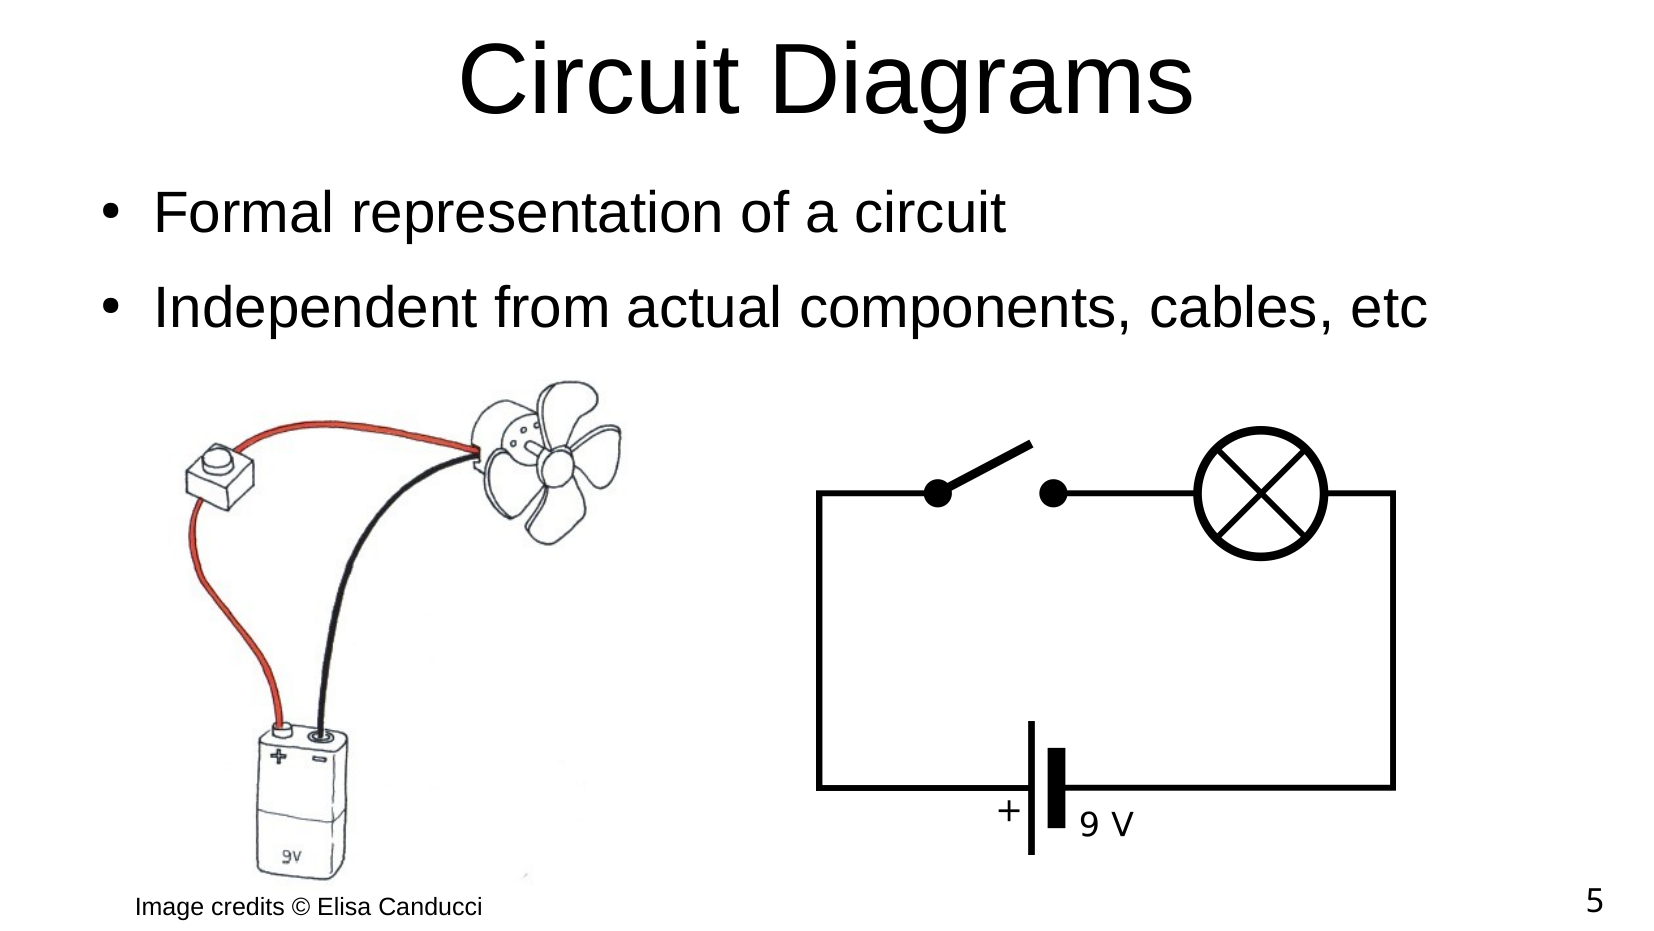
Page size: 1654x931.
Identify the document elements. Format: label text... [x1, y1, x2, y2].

title Circuit Diagrams [82, 1, 1571, 157]
text_box Image credits © Elisa Canducci [120, 885, 556, 928]
picture [165, 375, 631, 892]
picture [816, 426, 1396, 856]
list Formal representation of a circuit Independent from actual components, cables, etc [82, 180, 1571, 811]
